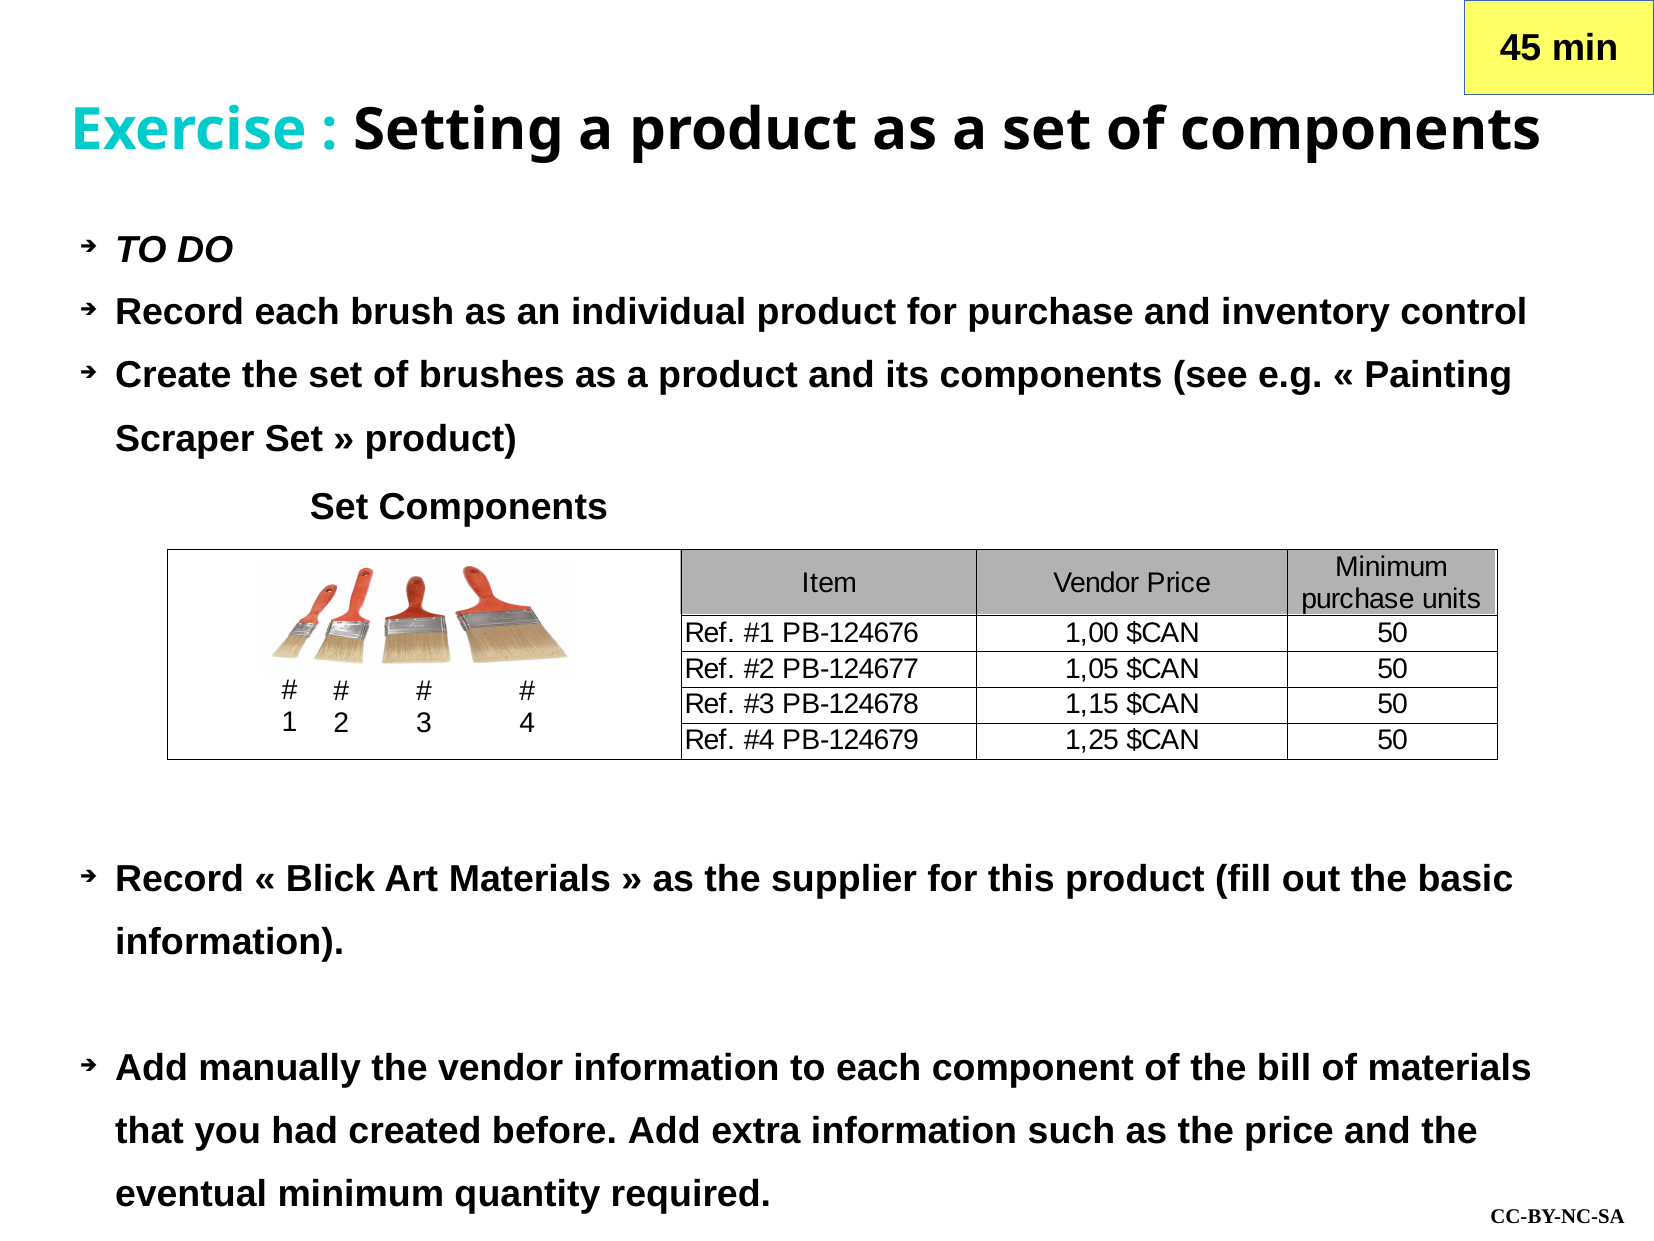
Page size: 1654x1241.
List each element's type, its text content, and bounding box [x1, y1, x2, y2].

picture [167, 549, 1500, 762]
text_box Set Components [295, 478, 969, 536]
title Exercise : Setting a product as a set of components [70, 23, 1560, 199]
text_box 45 min [1464, 0, 1654, 95]
text_box TO DO Record each brush as an individual product for purchase and inventory control Create the set of brushes as a product and its components (see e.g. « Painting Scraper Set » product) Record « Blick Art Materials » as the supplier for this product (fill out the basic information). Add manually the vendor information to each component of the bill of materials that you had created before. Add extra information such as the price and the eventual minimum quantity required. [64, 199, 1583, 1241]
